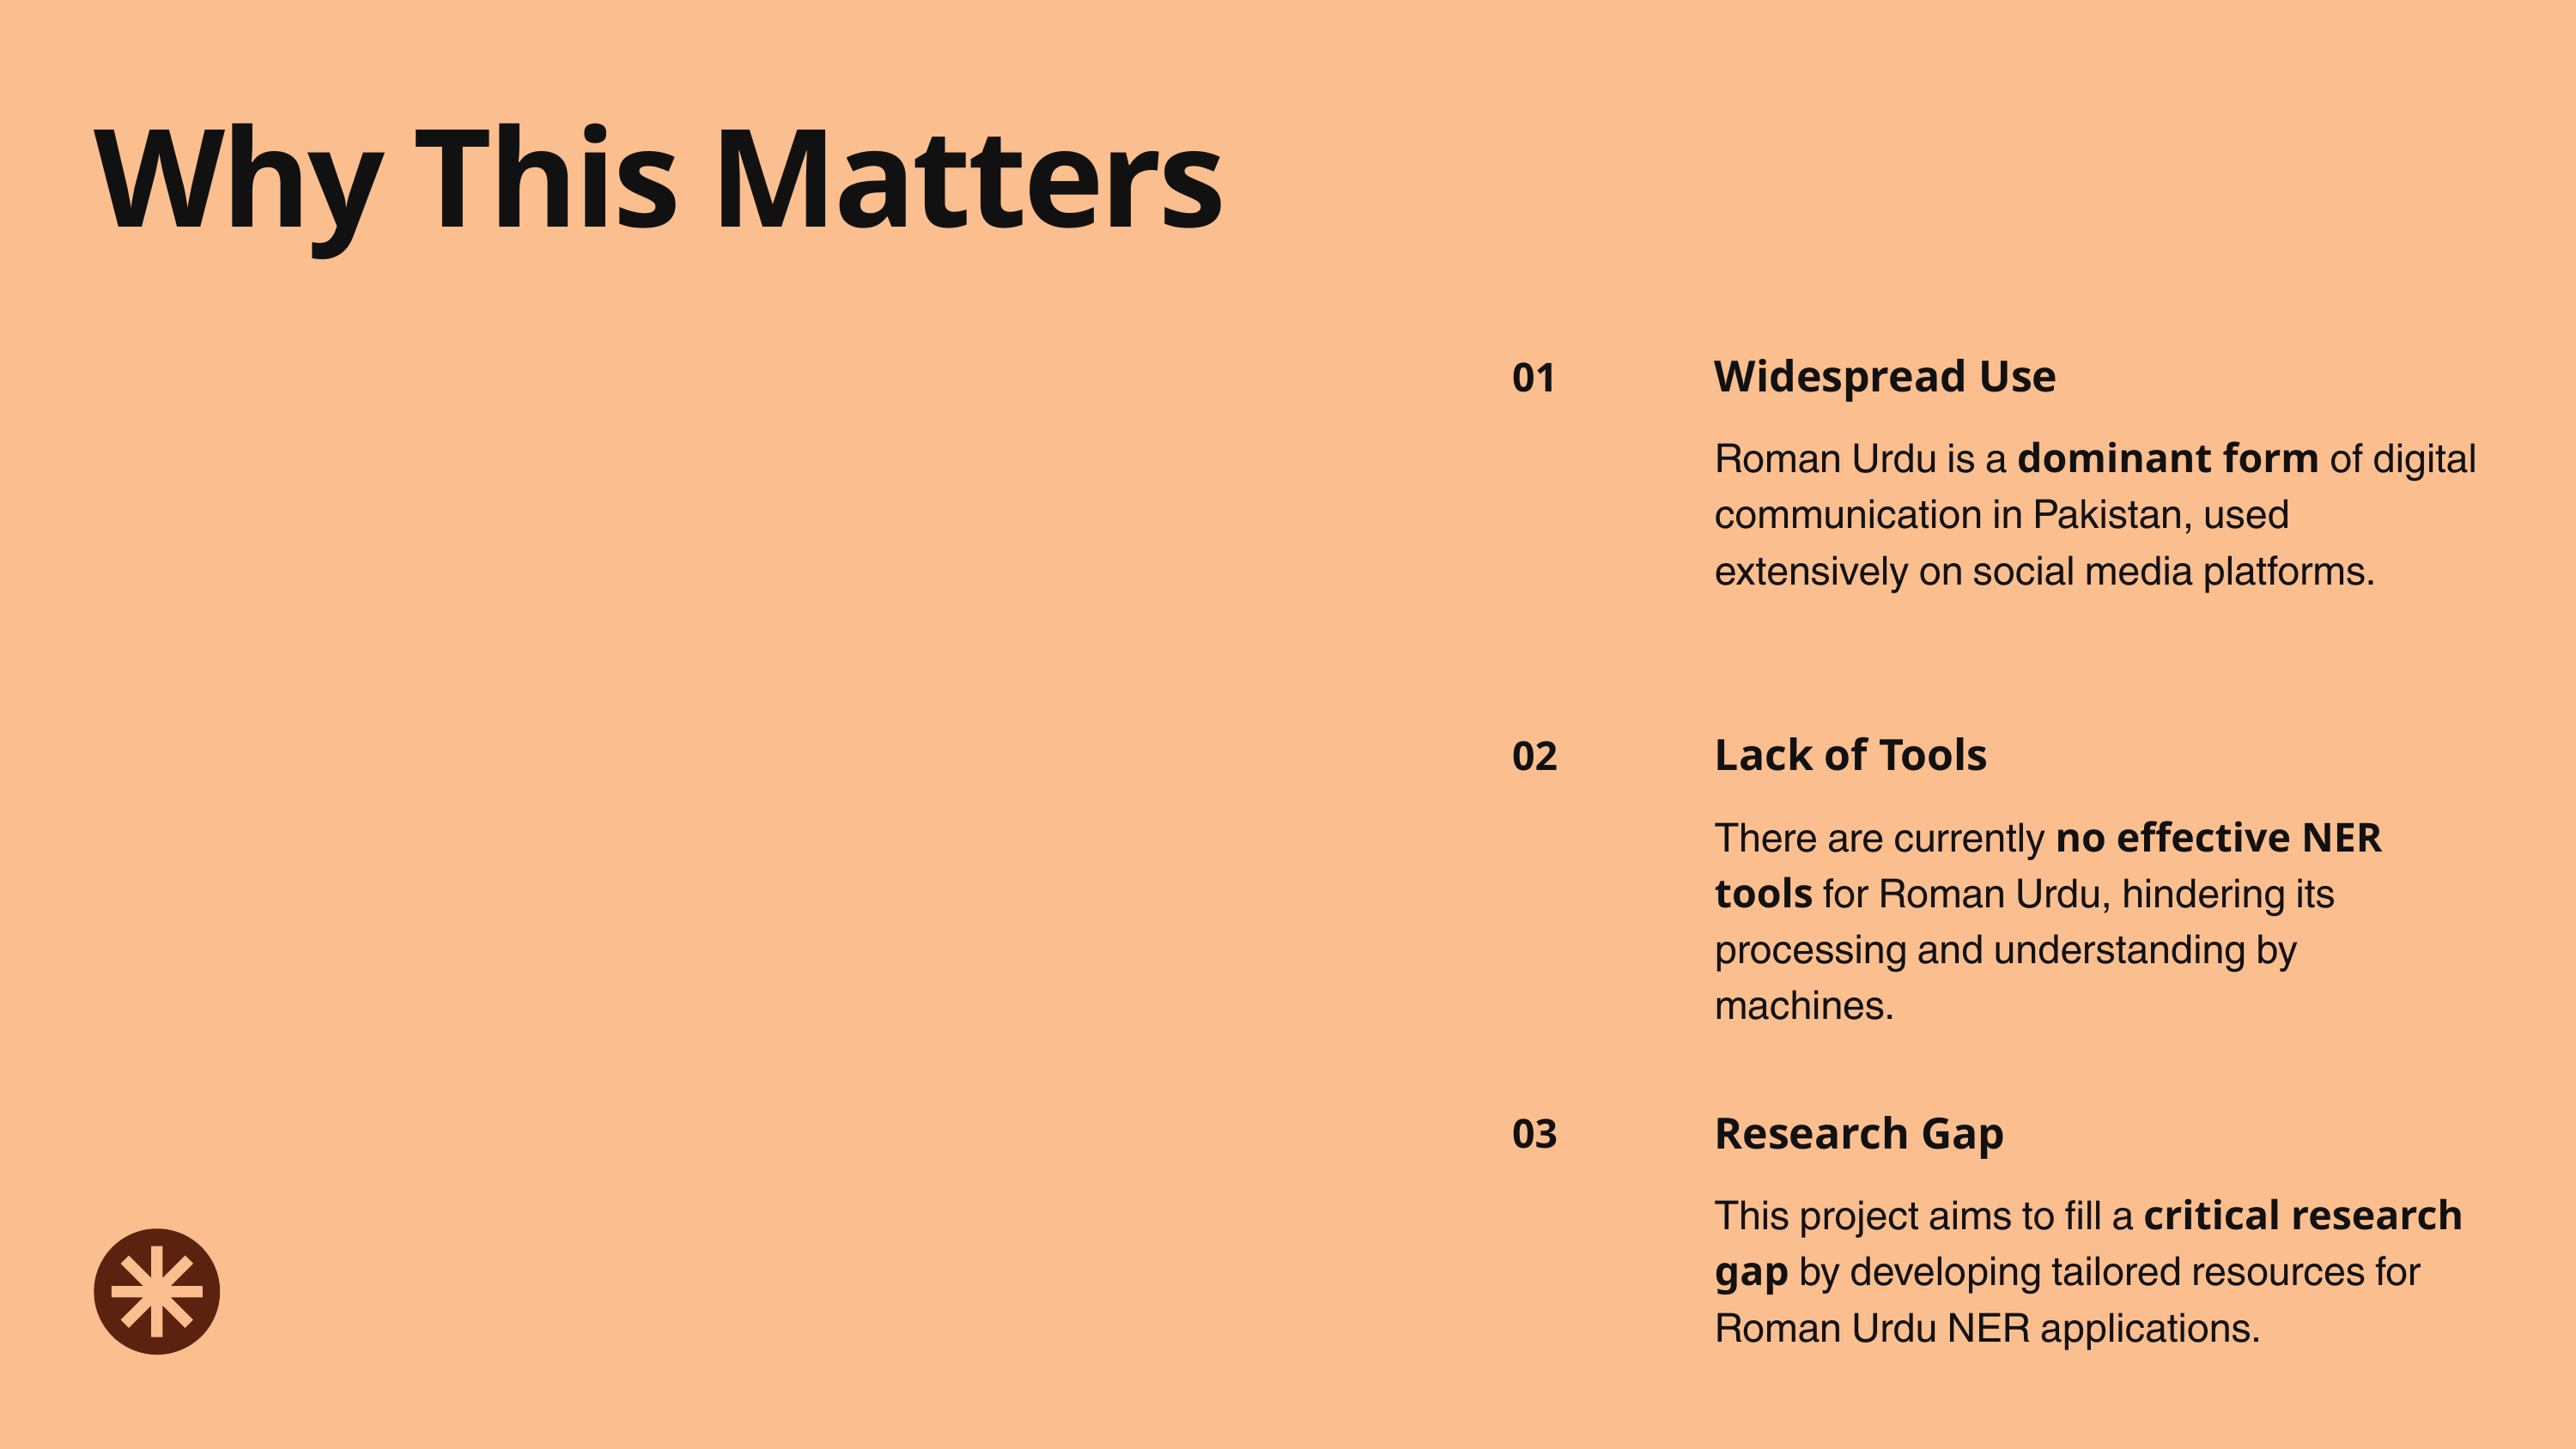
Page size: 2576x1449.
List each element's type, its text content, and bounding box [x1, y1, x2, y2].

text_box Research Gap [1714, 1097, 2482, 1158]
text_box 03 [1511, 1100, 1595, 1157]
text_box There are currently no effective NER tools for Roman Urdu, hindering its processing and understanding by machines. [1714, 803, 2482, 1028]
text_box Roman Urdu is a dominant form of digital communication in Pakistan, used extensively on social media platforms. [1714, 424, 2482, 593]
text_box This project aims to fill a critical research gap by developing tailored resources for Roman Urdu NER applications. [1714, 1181, 2482, 1406]
text_box Lack of Tools [1714, 718, 2482, 779]
text_box 01 [1511, 343, 1595, 401]
text_box [94, 1228, 221, 1355]
text_box Widespread Use [1714, 340, 2482, 401]
text_box Why This Matters [94, 104, 1309, 255]
text_box 02 [1511, 722, 1595, 779]
